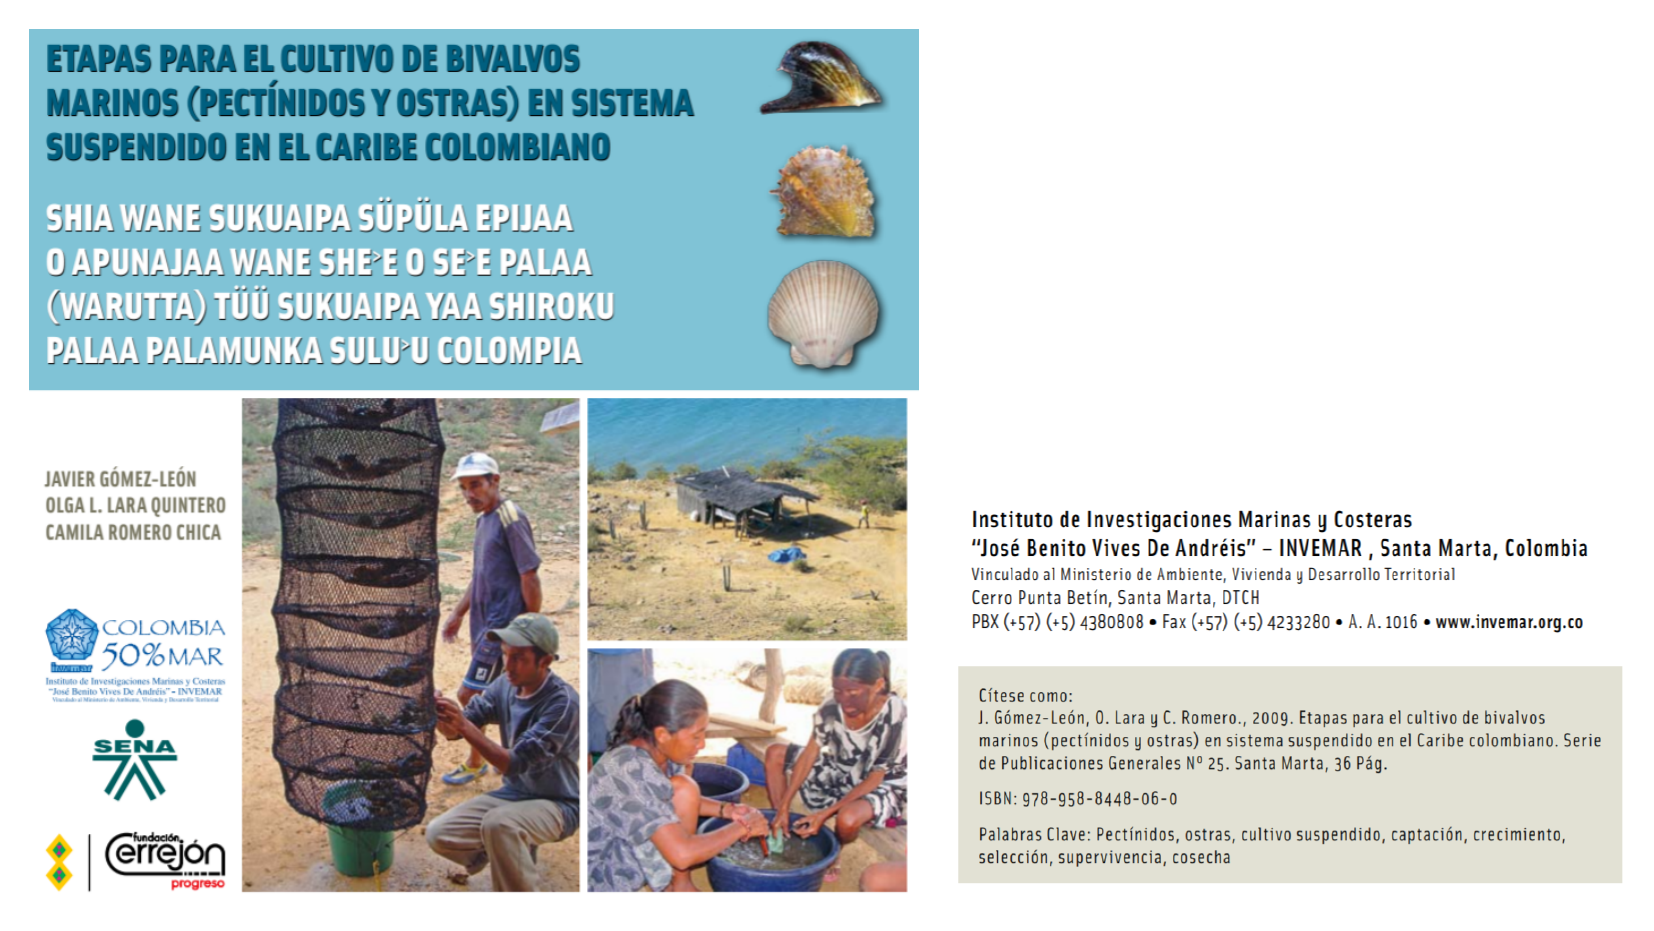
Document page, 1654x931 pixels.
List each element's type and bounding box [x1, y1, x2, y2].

picture [959, 501, 1595, 637]
picture [955, 663, 1625, 886]
picture [29, 29, 919, 901]
